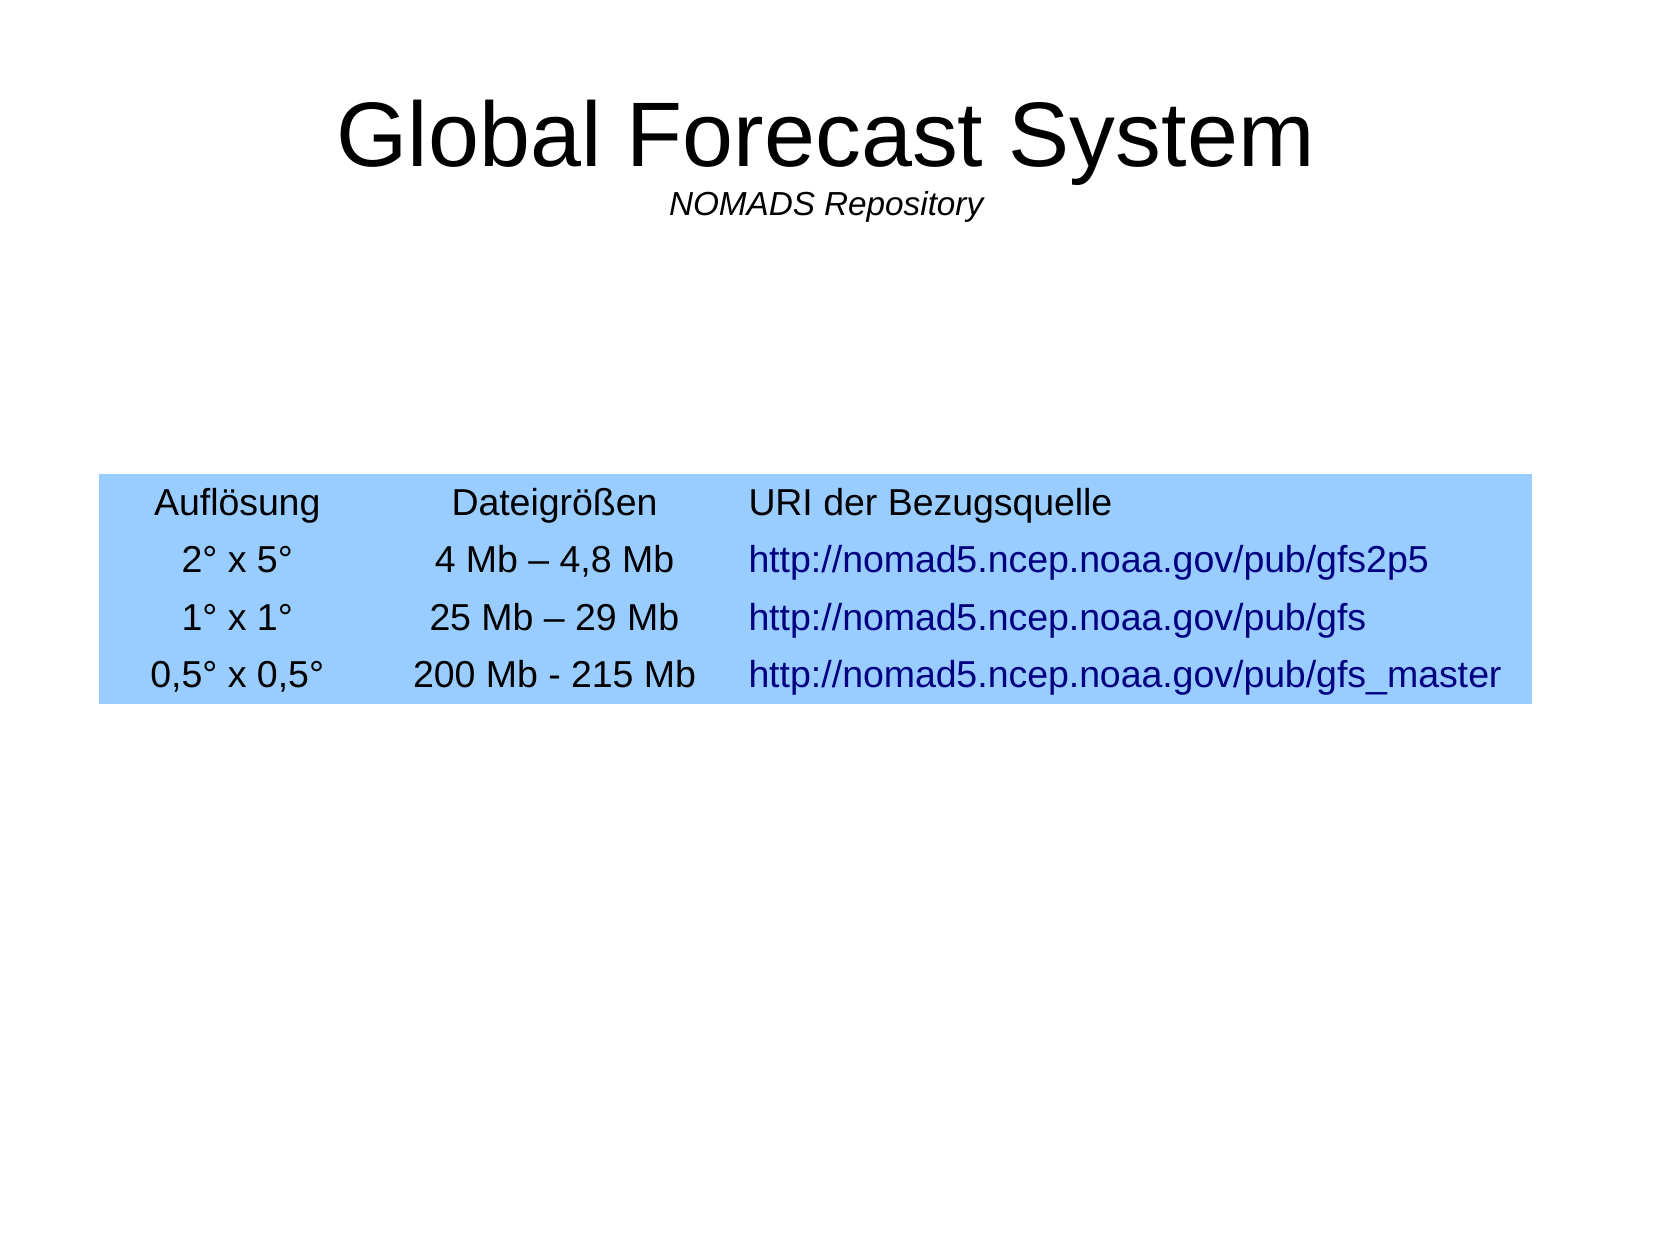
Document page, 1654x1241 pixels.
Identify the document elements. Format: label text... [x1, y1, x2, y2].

table_cell 200 Mb - 215 Mb [375, 646, 734, 704]
table_cell 2° x 5° [99, 531, 375, 589]
table_cell http://nomad5.ncep.noaa.gov/pub/gfs2p5 [734, 531, 1532, 589]
table_cell http://nomad5.ncep.noaa.gov/pub/gfs [734, 589, 1532, 646]
table_cell 4 Mb – 4,8 Mb [375, 531, 734, 589]
table_header URI der Bezugsquelle [734, 474, 1532, 531]
table_cell 1° x 1° [99, 589, 375, 646]
title Global Forecast System NOMADS Repository [82, 56, 1571, 250]
table_cell http://nomad5.ncep.noaa.gov/pub/gfs_master [734, 646, 1532, 704]
table_header Auflösung [99, 474, 375, 531]
table_header Dateigrößen [375, 474, 734, 531]
table_cell 25 Mb – 29 Mb [375, 589, 734, 646]
table_cell 0,5° x 0,5° [99, 646, 375, 704]
